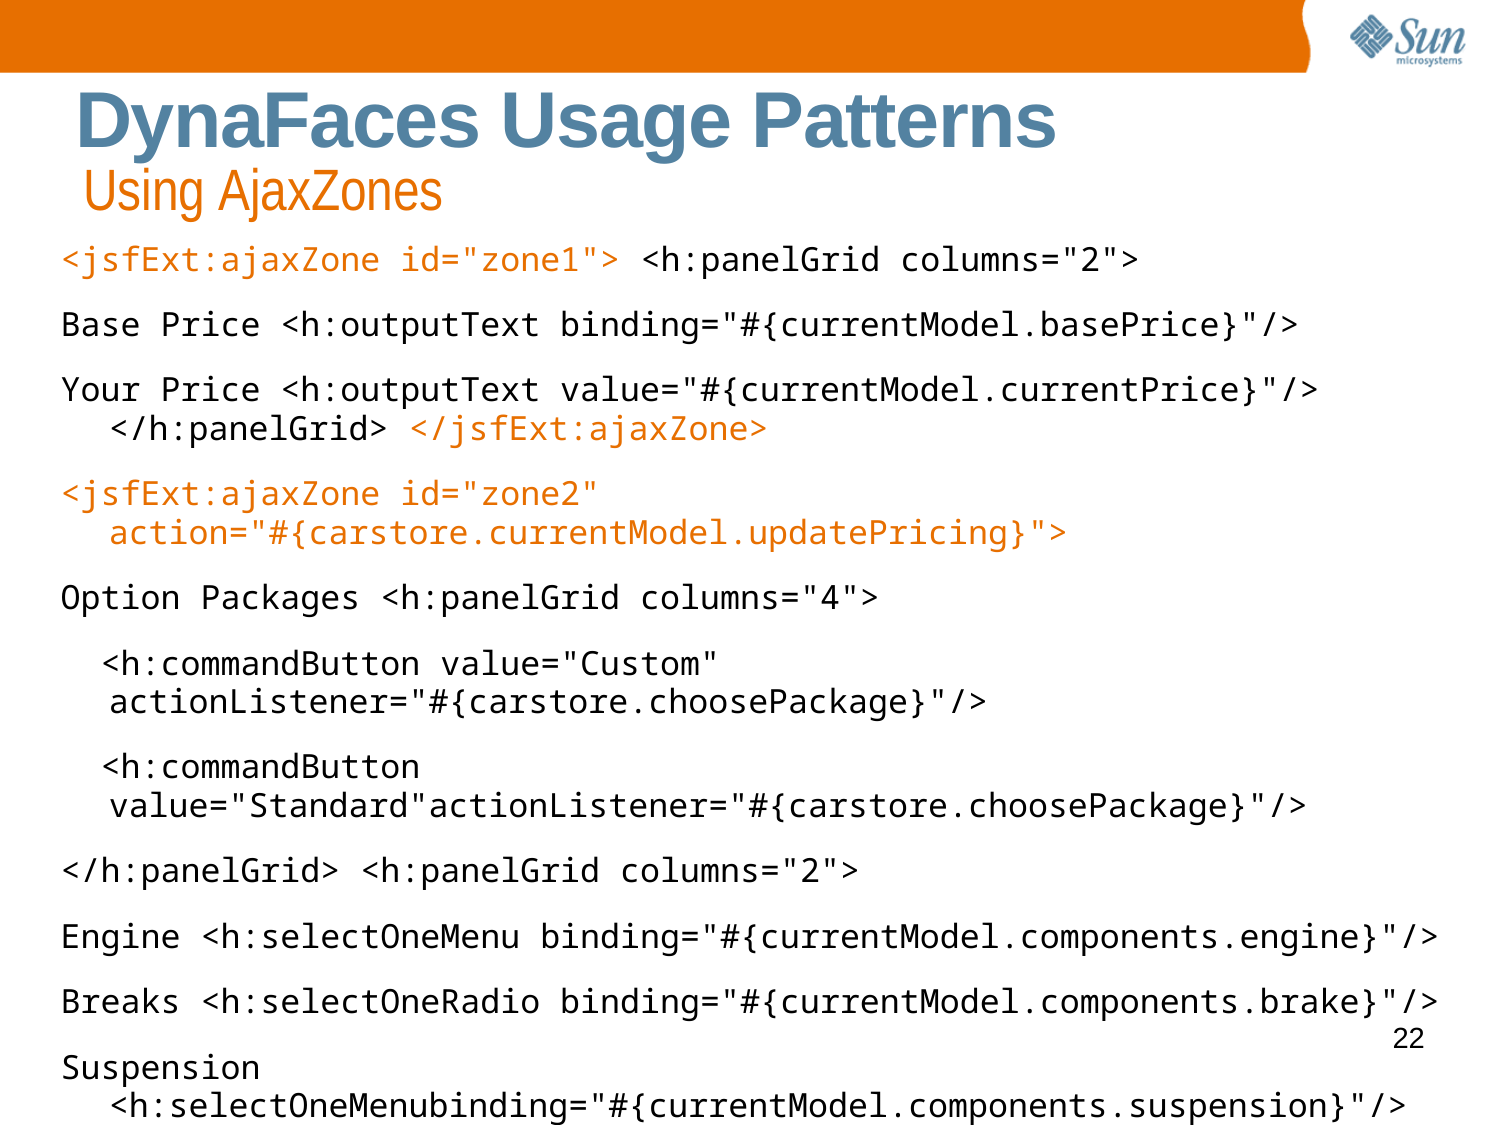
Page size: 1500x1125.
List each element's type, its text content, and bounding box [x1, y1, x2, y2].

title DynaFaces Usage Patterns [75, 83, 1437, 188]
list <jsfExt:ajaxZone id="zone1"> <h:panelGrid columns="2"> Base Price <h:outputText binding="#{currentModel.basePrice}"/> Your Price <h:outputText value="#{currentModel.currentPrice}"/> </h:panelGrid> </jsfExt:ajaxZone> <jsfExt:ajaxZone id="zone2" action="#{carstore.currentModel.updatePricing}"> Option Packages <h:panelGrid columns="4"> <h:commandButton value="Custom" actionListener="#{carstore.choosePackage}"/> <h:commandButton value="Standard"actionListener="#{carstore.choosePackage}"/> </h:panelGrid> <h:panelGrid columns="2"> Engine <h:selectOneMenu binding="#{currentModel.components.engine}"/> Breaks <h:selectOneRadio binding="#{currentModel.components.brake}"/> Suspension <h:selectOneMenubinding="#{currentModel.components.suspension}"/> Speakers <h:selectOneRadio binding="#{currentModel.components.speaker}"/> </jsfExt:ajaxZone> [41, 240, 1467, 1125]
picture [0, 0, 1500, 75]
text_box Using AjaxZones [83, 165, 1351, 233]
